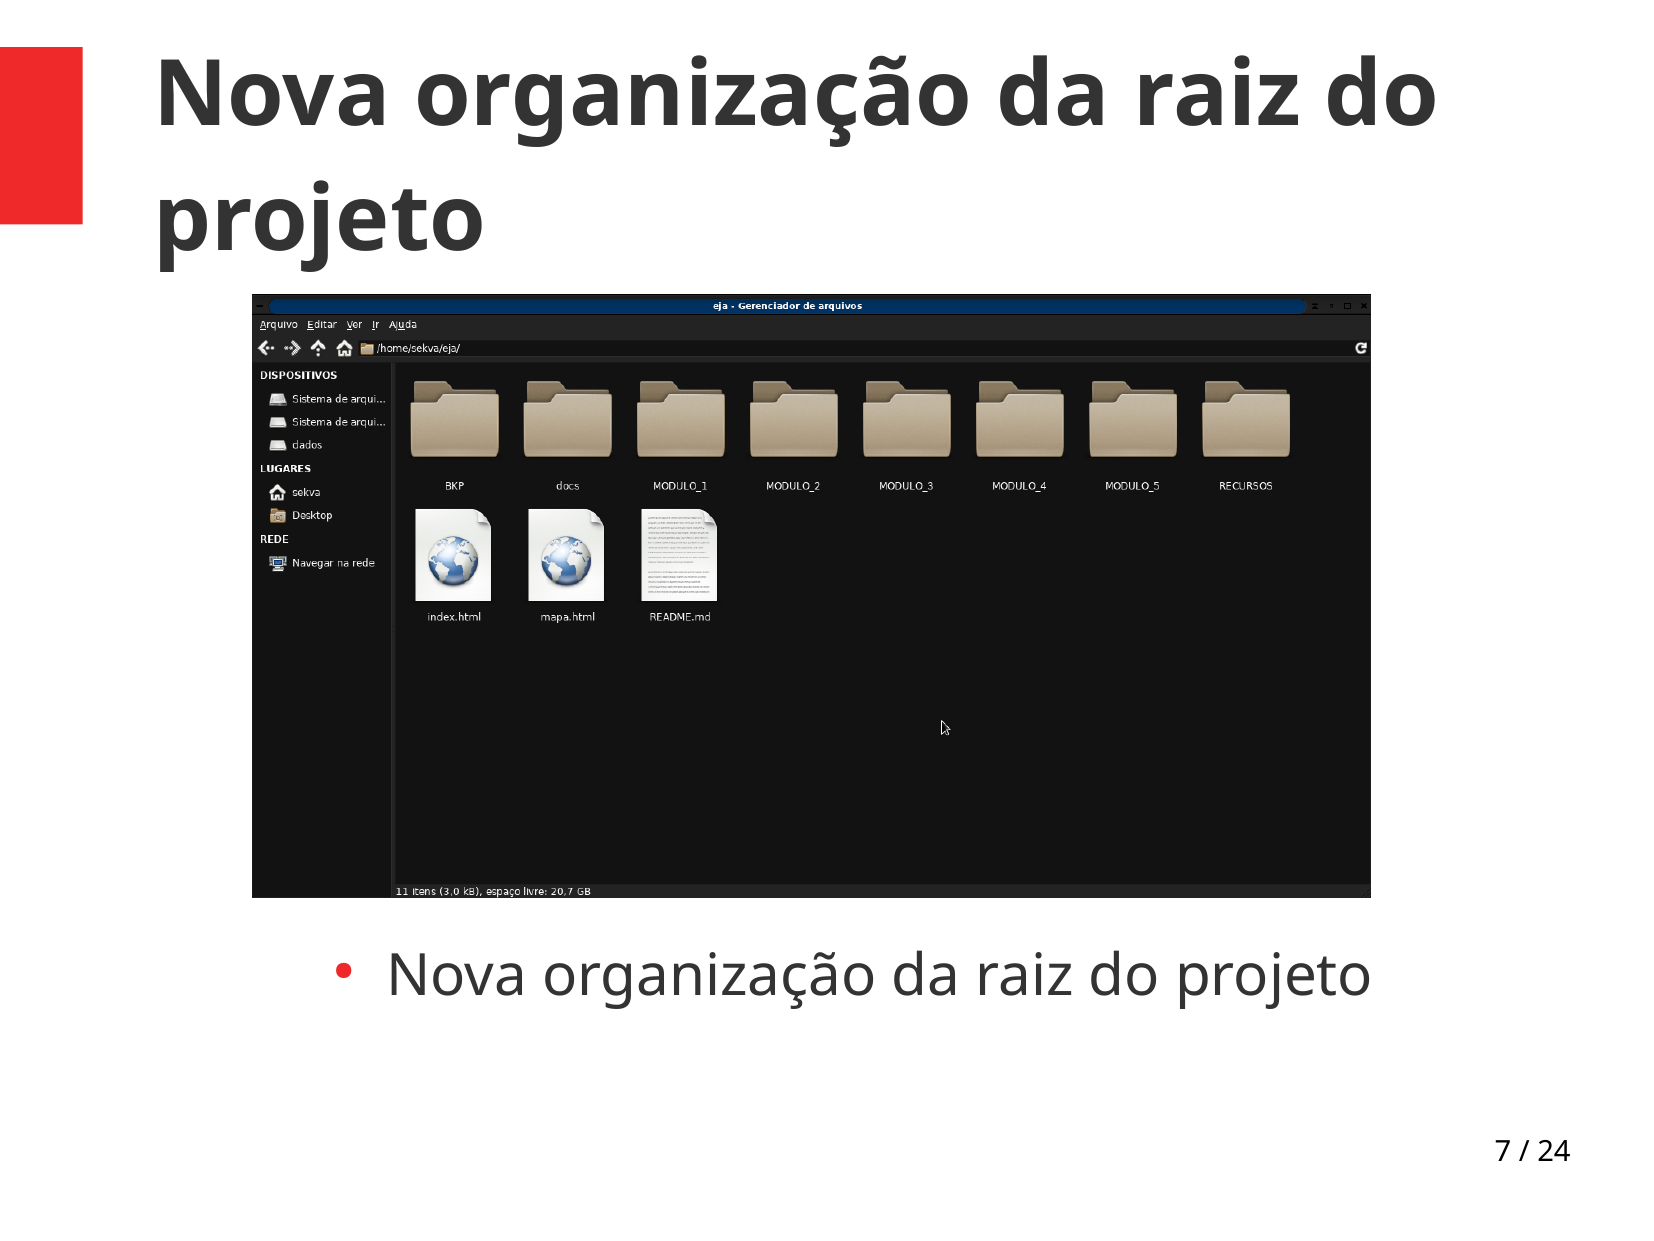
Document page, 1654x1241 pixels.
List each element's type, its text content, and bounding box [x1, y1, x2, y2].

list Nova organização da raiz do projeto [129, 933, 1560, 1109]
title Nova organização da raiz do projeto [118, 37, 1571, 269]
picture [252, 294, 1371, 898]
